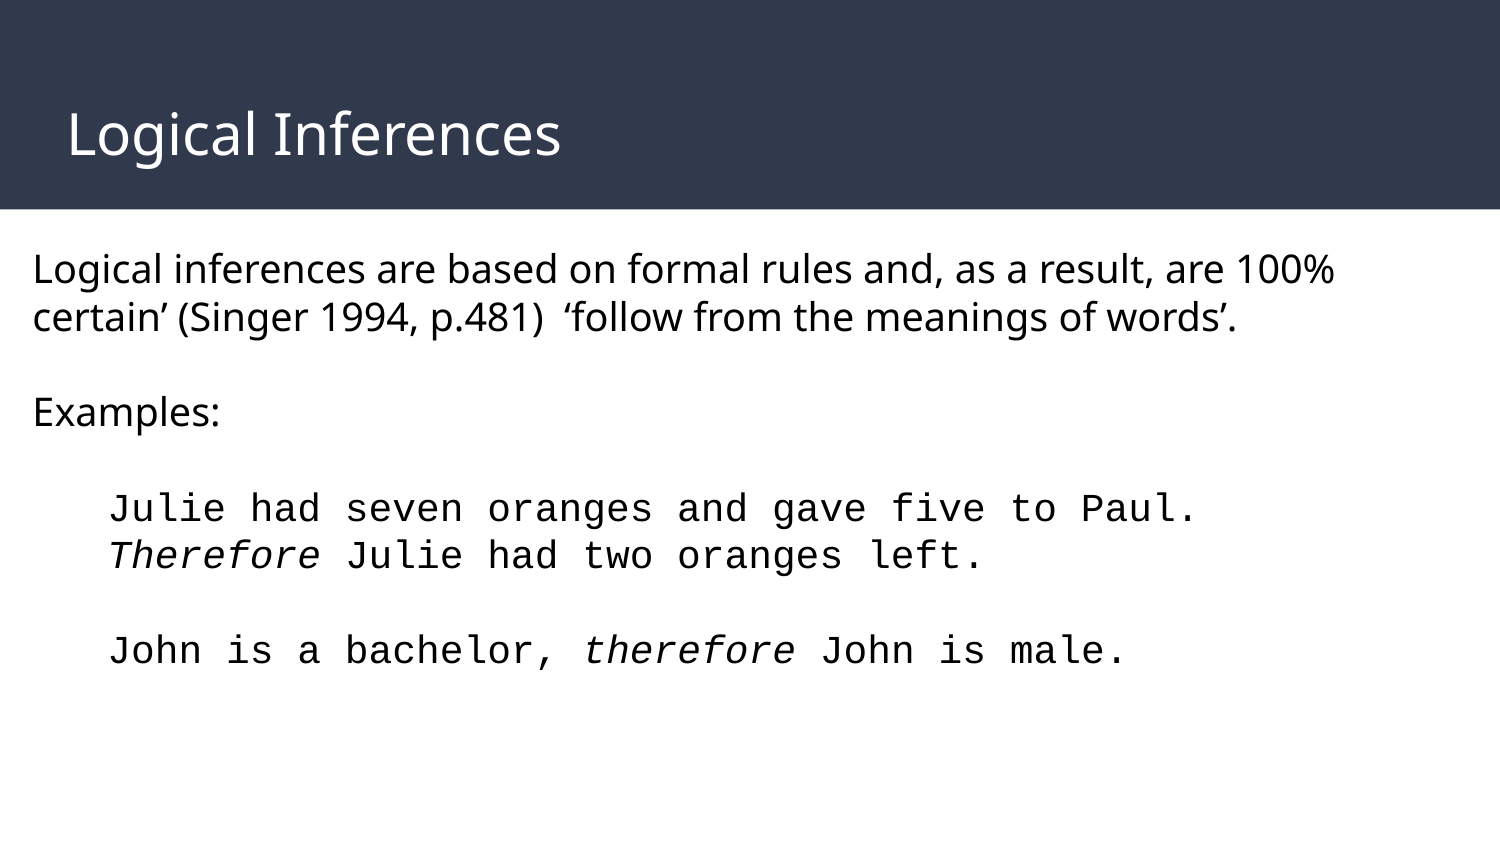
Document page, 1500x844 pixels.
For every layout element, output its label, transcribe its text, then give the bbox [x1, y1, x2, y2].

text_box Logical inferences are based on formal rules and, as a result, are 100% certain’ (Singer 1994, p.481) ‘follow from the meanings of words’. Examples: Julie had seven oranges and gave five to Paul. Therefore Julie had two oranges left. John is a bachelor, therefore John is male. [17, 229, 1485, 828]
title Logical Inferences [51, 82, 1449, 185]
